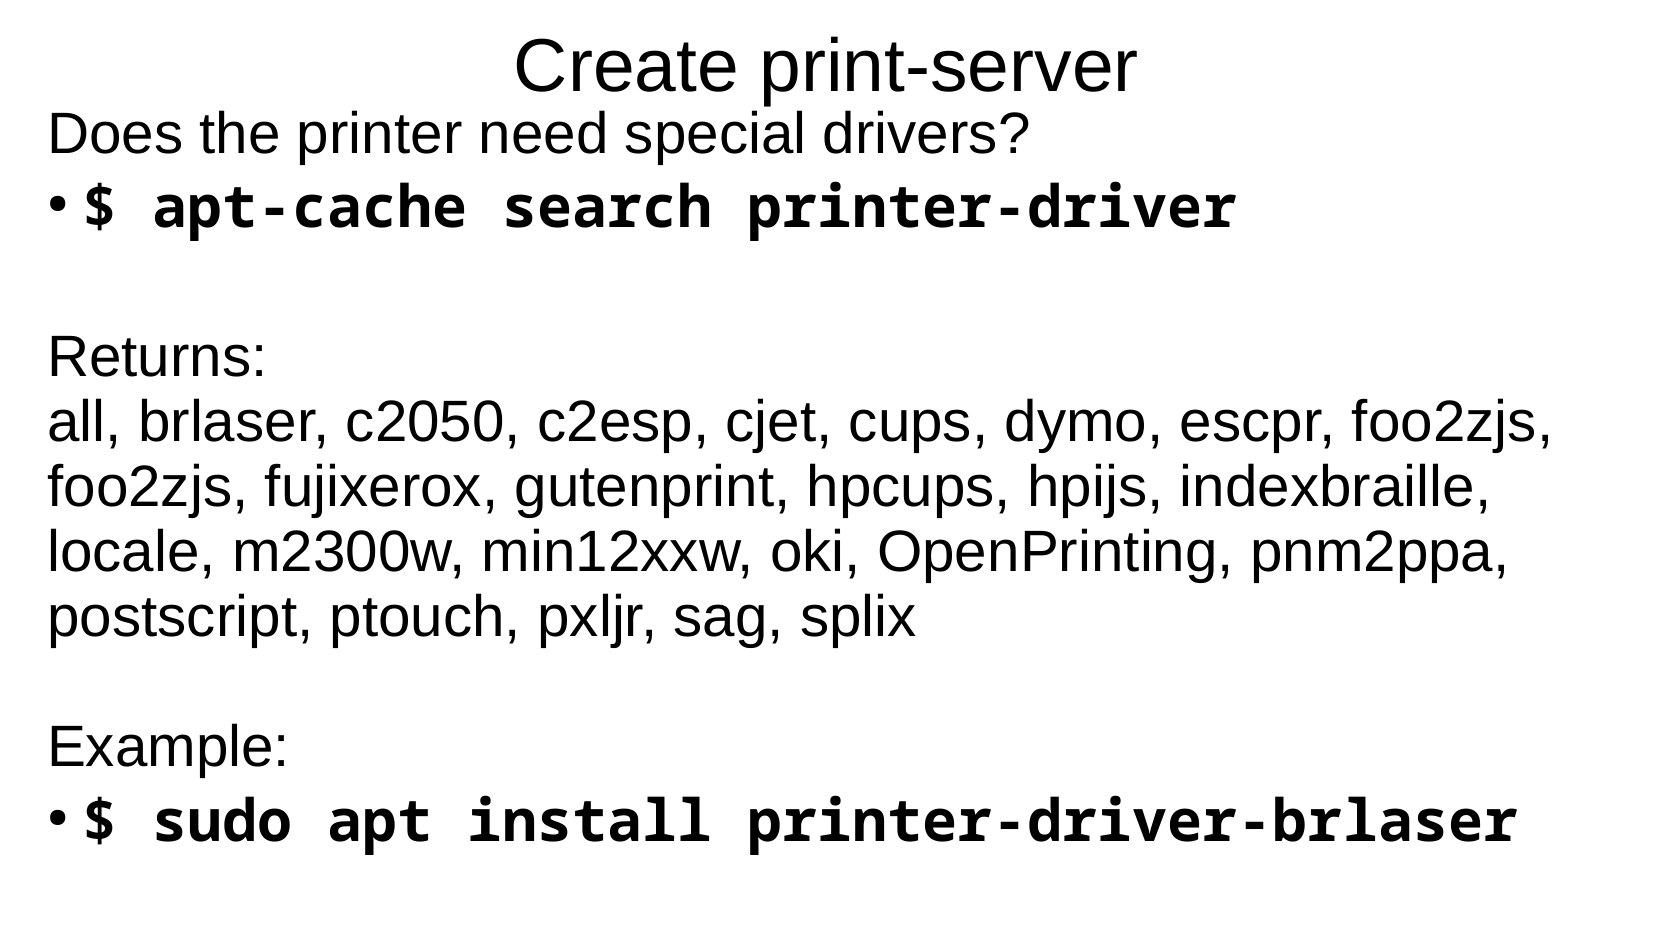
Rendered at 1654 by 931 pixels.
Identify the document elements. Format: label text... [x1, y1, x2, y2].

title Create print-server [82, 23, 1571, 108]
text_box Does the printer need special drivers? $ apt-cache search printer-driver Returns: all, brlaser, c2050, c2esp, cjet, cups, dymo, escpr, foo2zjs, foo2zjs, fujixerox, gutenprint, hpcups, hpijs, indexbraille, locale, m2300w, min12xxw, oki, OpenPrinting, pnm2ppa, postscript, ptouch, pxljr, sag, splix Example: $ sudo apt install printer-driver-brlaser [47, 131, 1595, 827]
